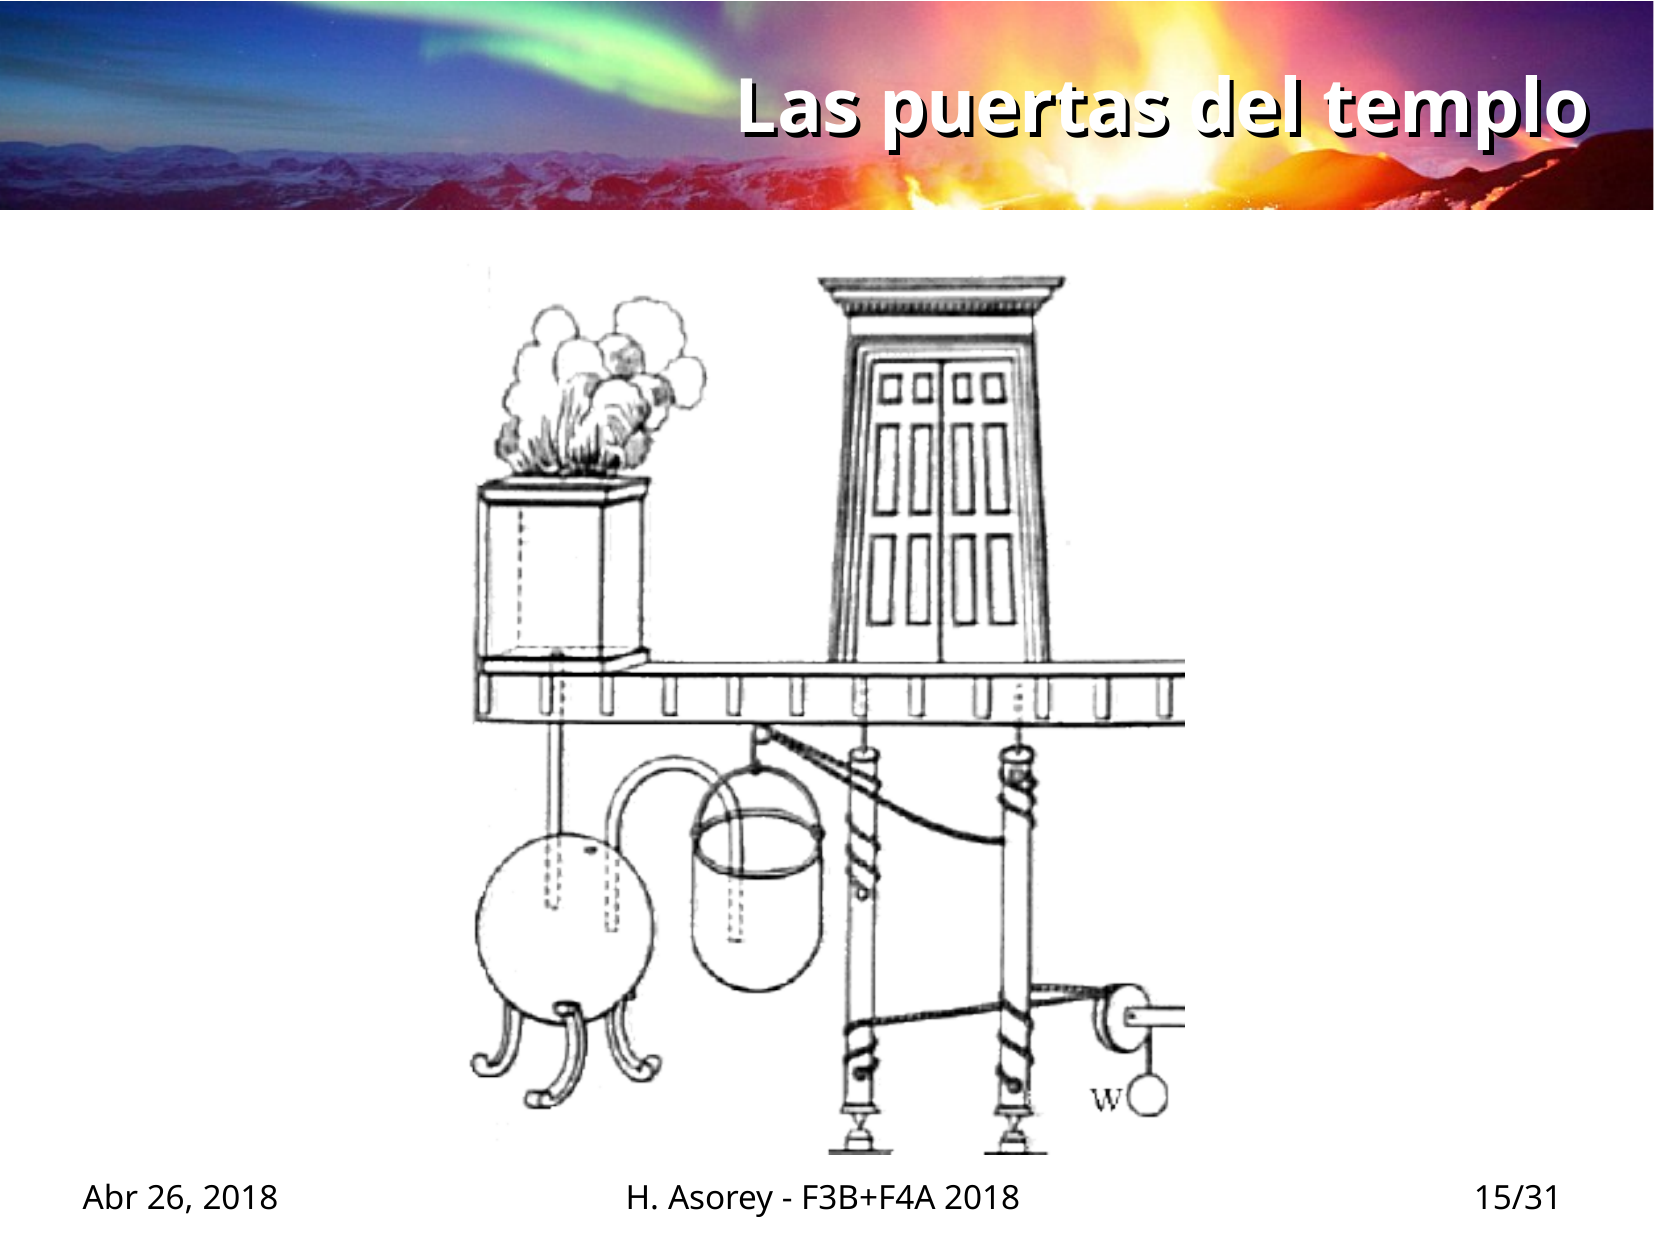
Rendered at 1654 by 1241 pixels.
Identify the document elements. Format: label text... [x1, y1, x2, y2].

title Las puertas del templo [45, 15, 1606, 191]
picture [465, 254, 1185, 1156]
picture [0, 1, 1654, 210]
